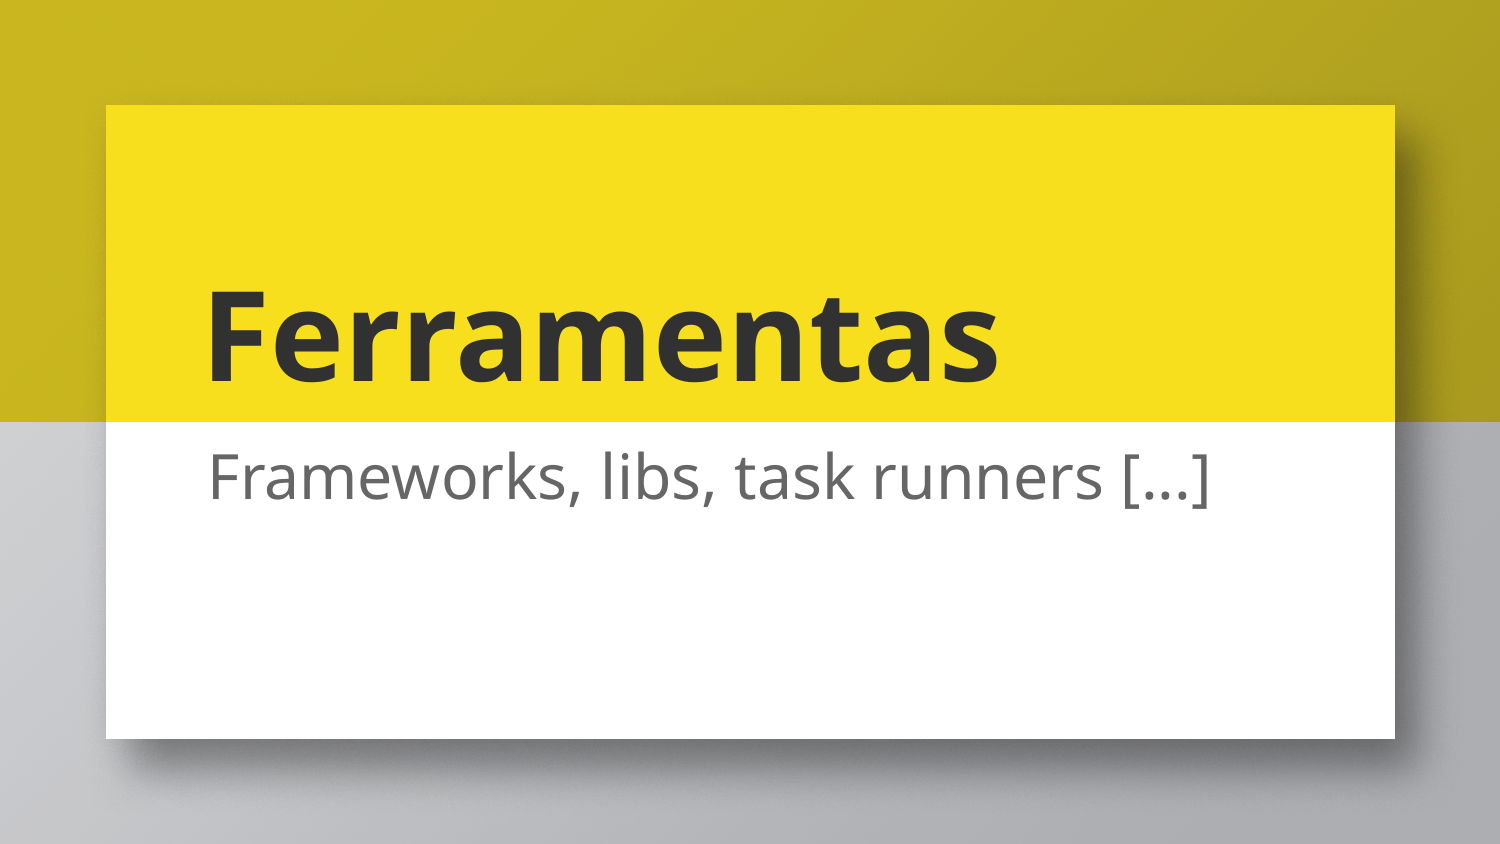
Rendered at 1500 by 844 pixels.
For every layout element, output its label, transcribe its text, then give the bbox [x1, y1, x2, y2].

text_box Frameworks, libs, task runners [...] [192, 421, 1308, 552]
picture [0, 0, 1500, 844]
title Ferramentas [186, 105, 1314, 422]
